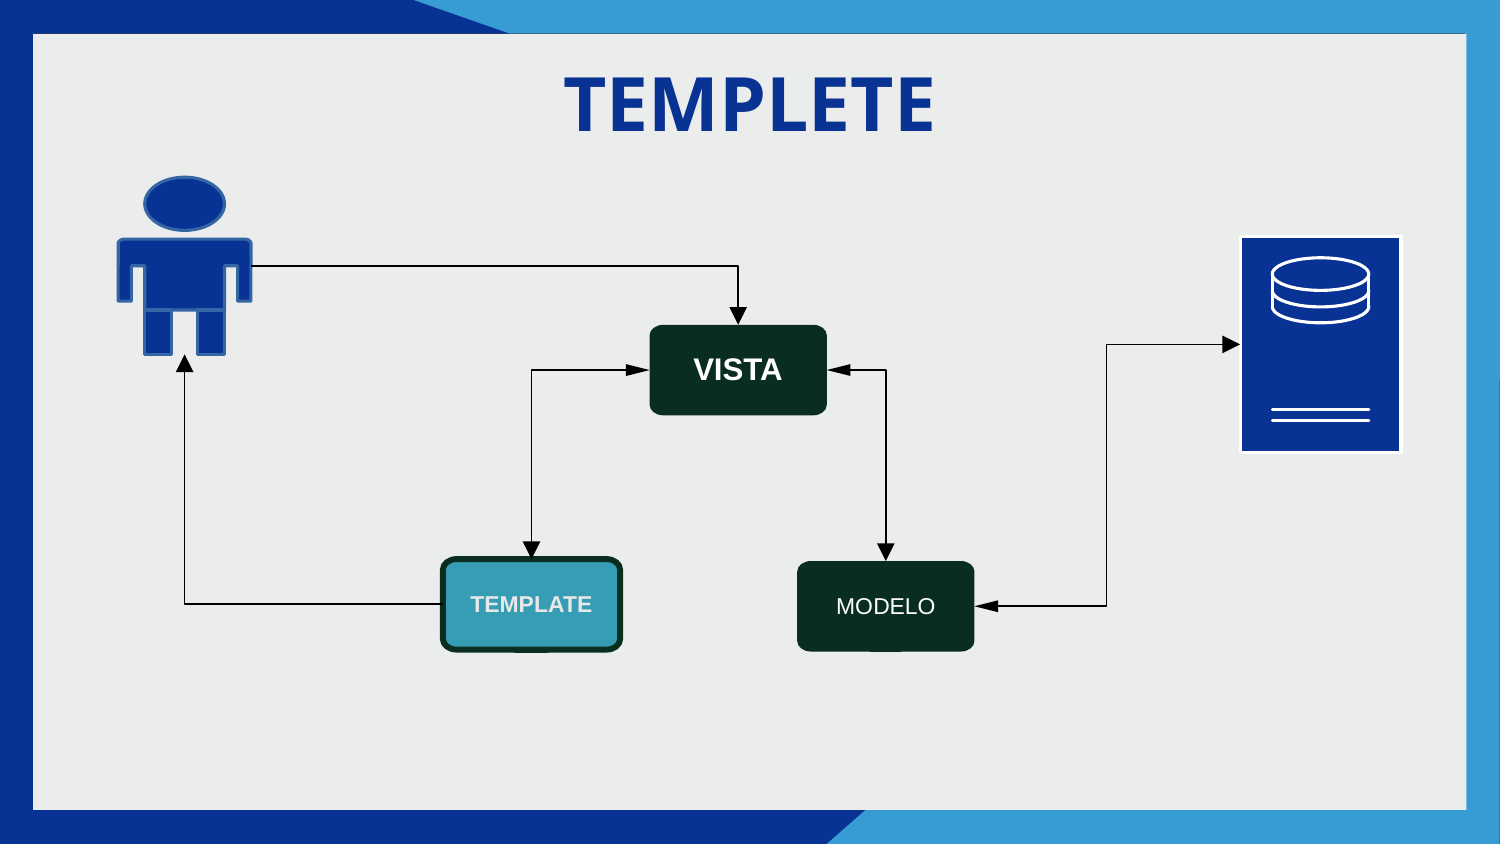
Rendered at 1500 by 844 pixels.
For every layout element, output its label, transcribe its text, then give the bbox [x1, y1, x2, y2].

text_box [118, 239, 252, 355]
text_box VISTA [649, 324, 827, 416]
text_box [144, 177, 225, 231]
text_box [1240, 236, 1401, 453]
title TEMPLETE [34, 36, 1466, 178]
text_box MODELO [797, 561, 975, 652]
text_box TEMPLATE [442, 559, 621, 650]
